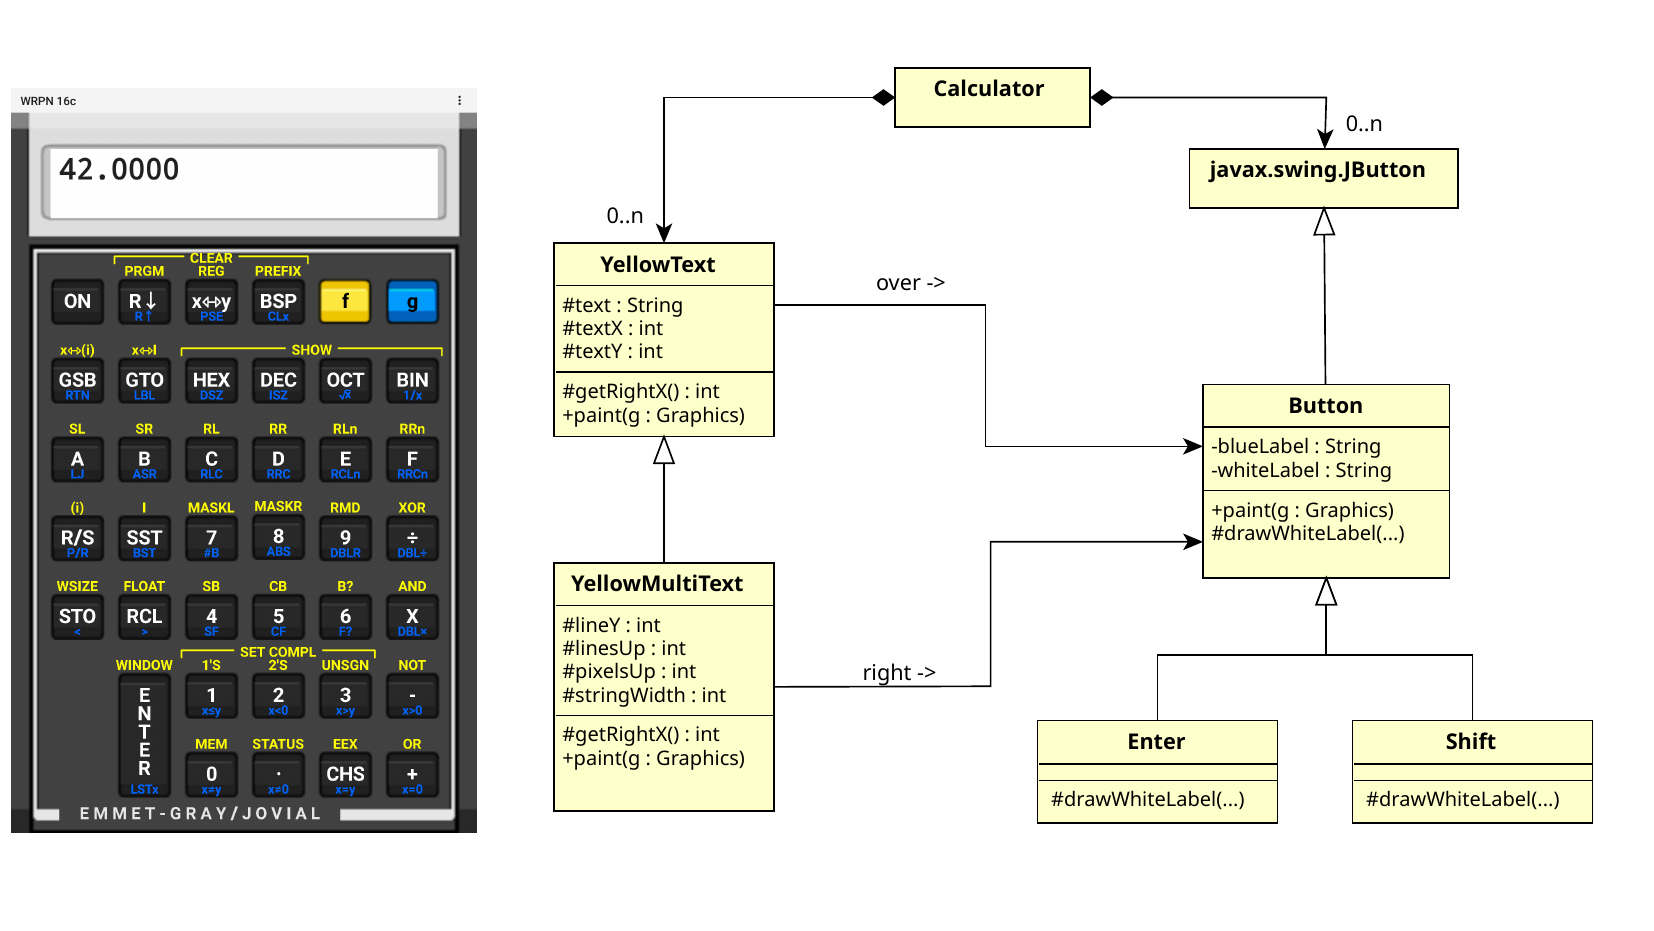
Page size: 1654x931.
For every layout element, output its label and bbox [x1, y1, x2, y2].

picture [11, 88, 477, 833]
picture [527, 41, 1620, 850]
